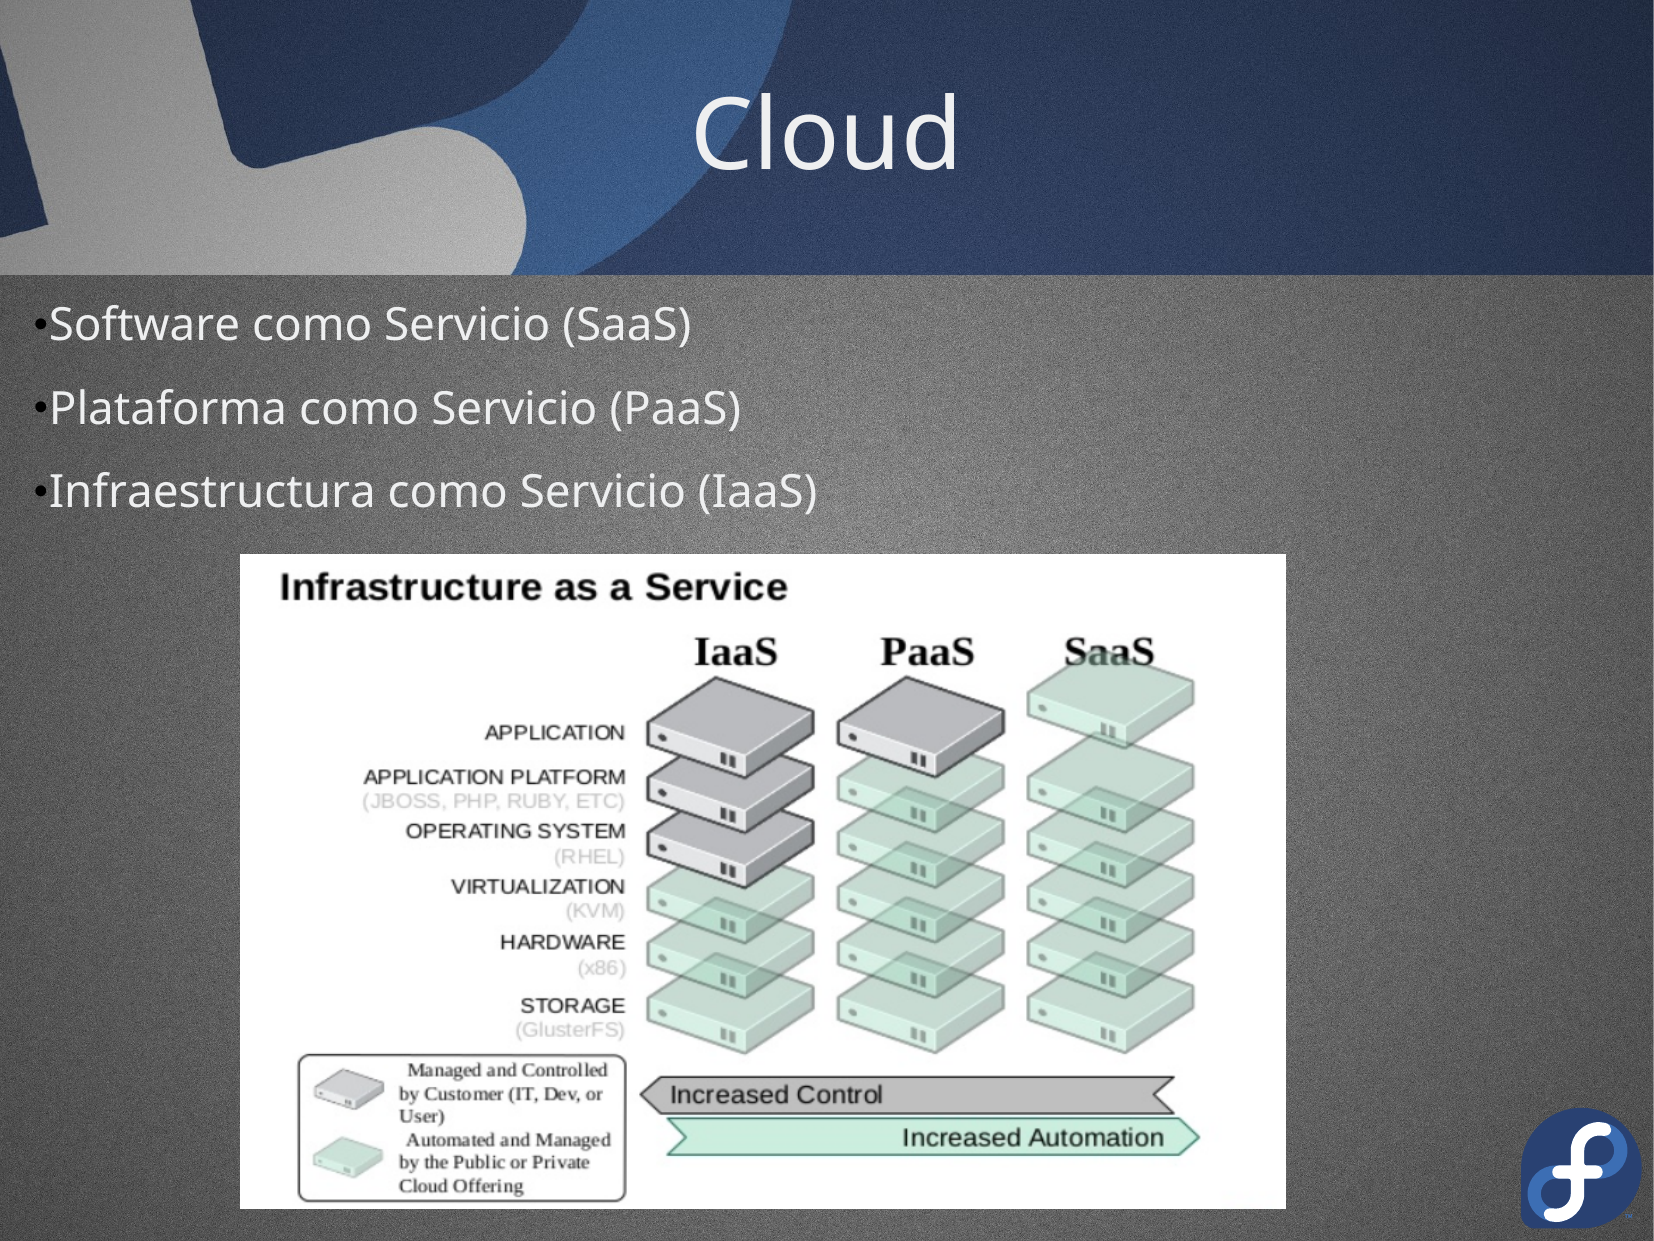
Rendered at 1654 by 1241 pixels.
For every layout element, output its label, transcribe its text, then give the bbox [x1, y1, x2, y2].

picture [0, 0, 1654, 1241]
text_box Cloud [88, 29, 1565, 237]
text_box Software como Servicio (SaaS) Plataforma como Servicio (PaaS) Infraestructura como Servicio (IaaS) [0, 296, 1342, 1006]
